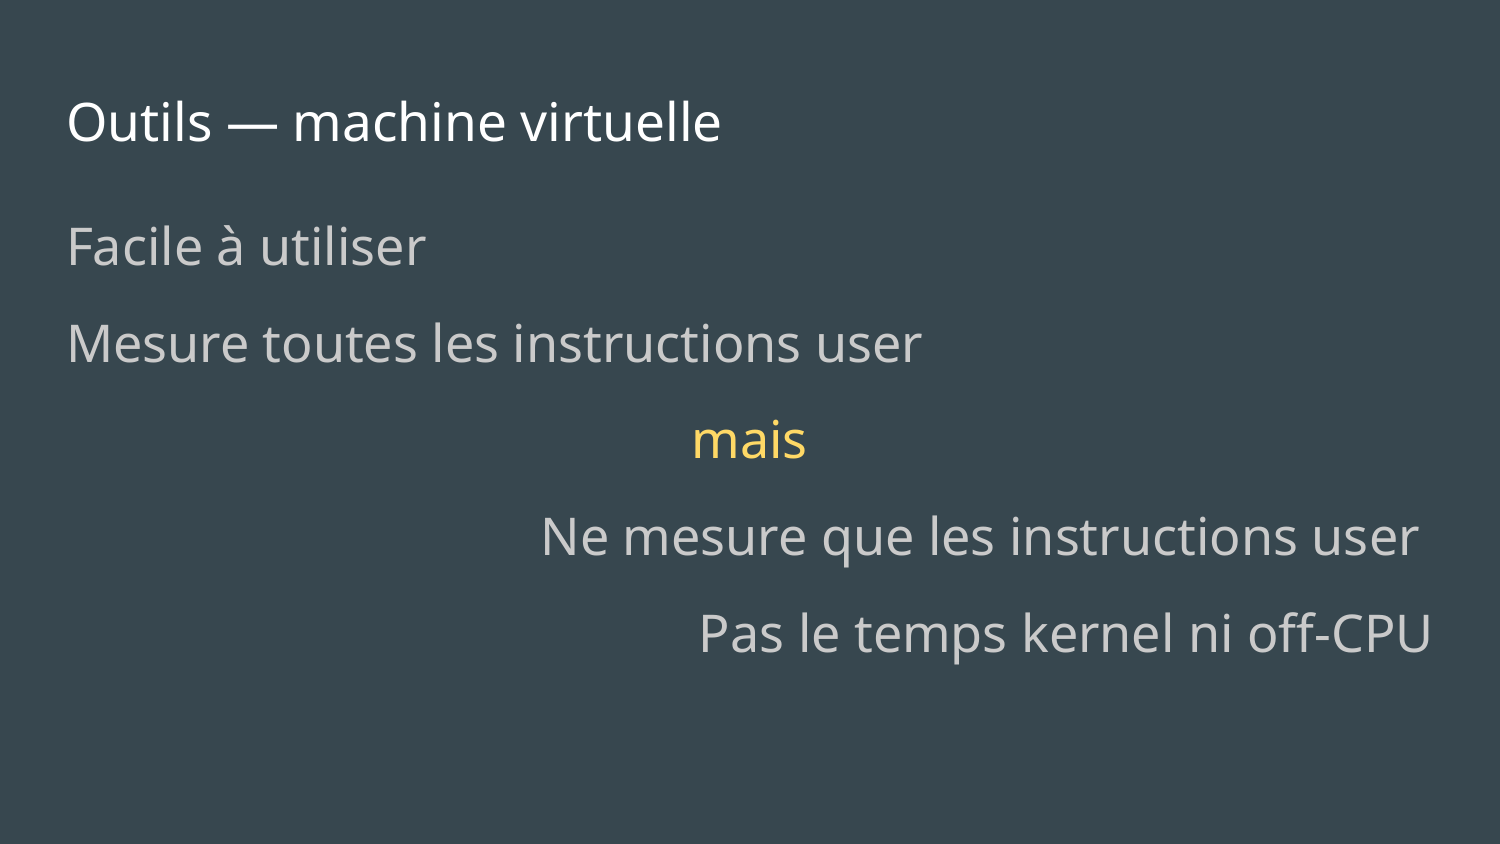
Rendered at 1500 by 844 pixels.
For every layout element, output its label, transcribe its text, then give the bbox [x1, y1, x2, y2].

title Outils — machine virtuelle [51, 72, 1449, 167]
list Facile à utiliser Mesure toutes les instructions user mais Ne mesure que les instructions user Pas le temps kernel ni off-CPU [51, 189, 1449, 750]
